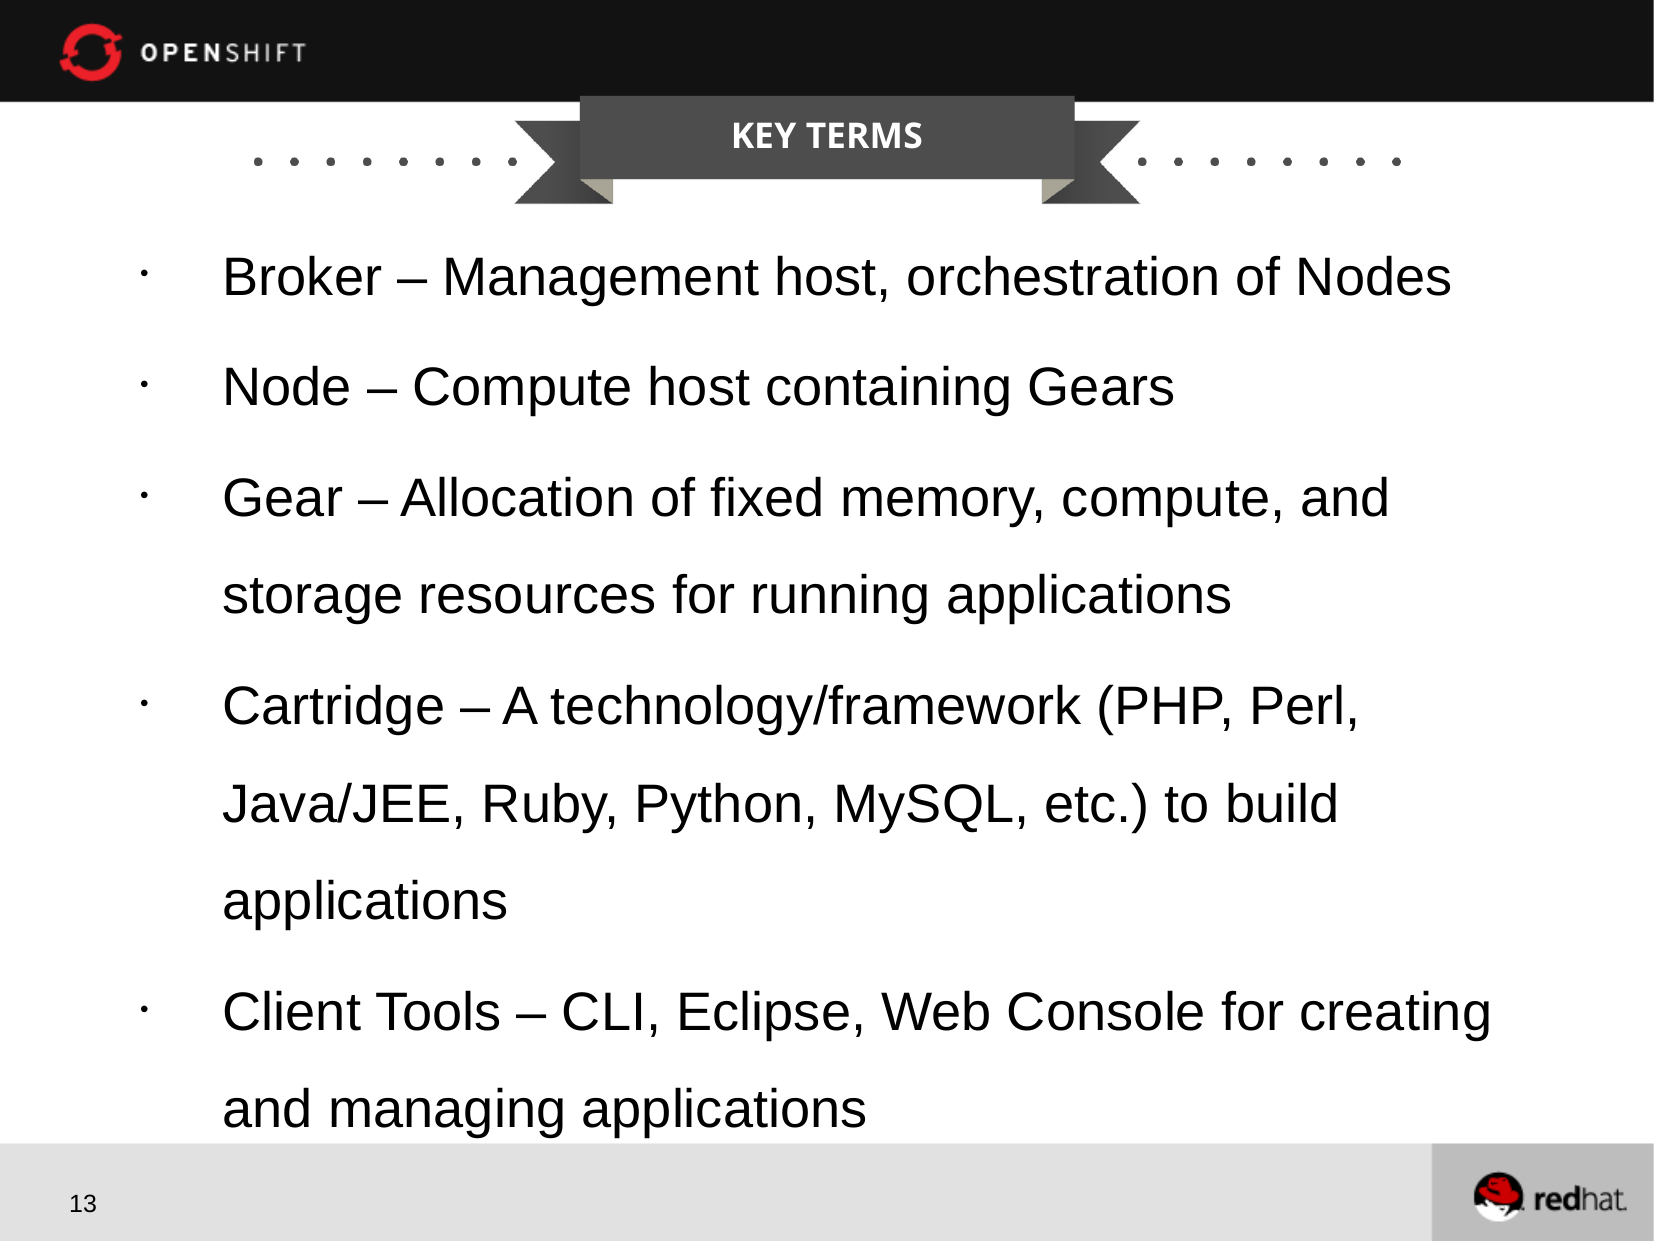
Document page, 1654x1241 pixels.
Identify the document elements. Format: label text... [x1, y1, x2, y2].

text_box Broker – Management host, orchestration of Nodes Node – Compute host containing Gears Gear – Allocation of fixed memory, compute, and storage resources for running applications Cartridge – A technology/framework (PHP, Perl, Java/JEE, Ruby, Python, MySQL, etc.) to build applications Client Tools – CLI, Eclipse, Web Console for creating and managing applications [123, 200, 1546, 994]
text_box KEY TERMS [581, 105, 1073, 163]
picture [0, 0, 1654, 1241]
